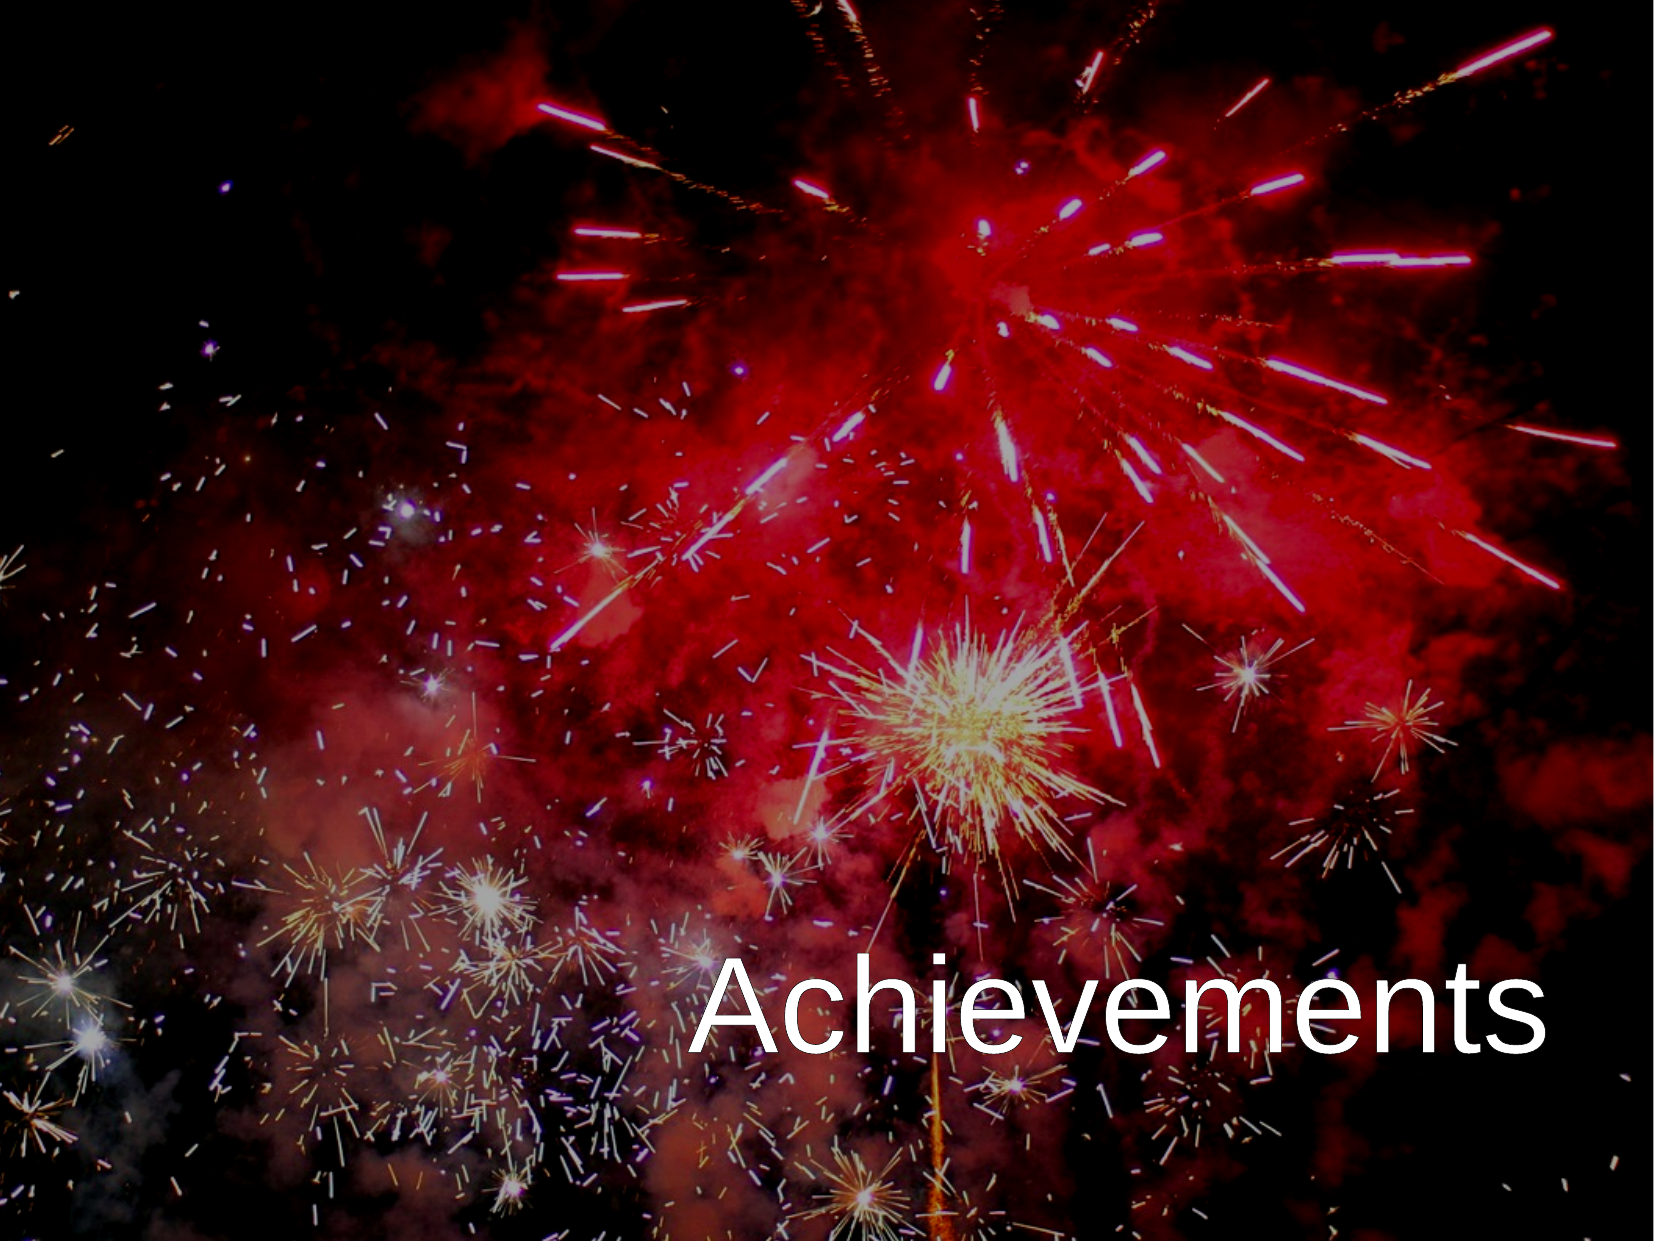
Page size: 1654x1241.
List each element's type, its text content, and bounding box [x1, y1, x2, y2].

subtitle Achievements [375, 525, 1654, 1241]
picture [0, 0, 1654, 1241]
